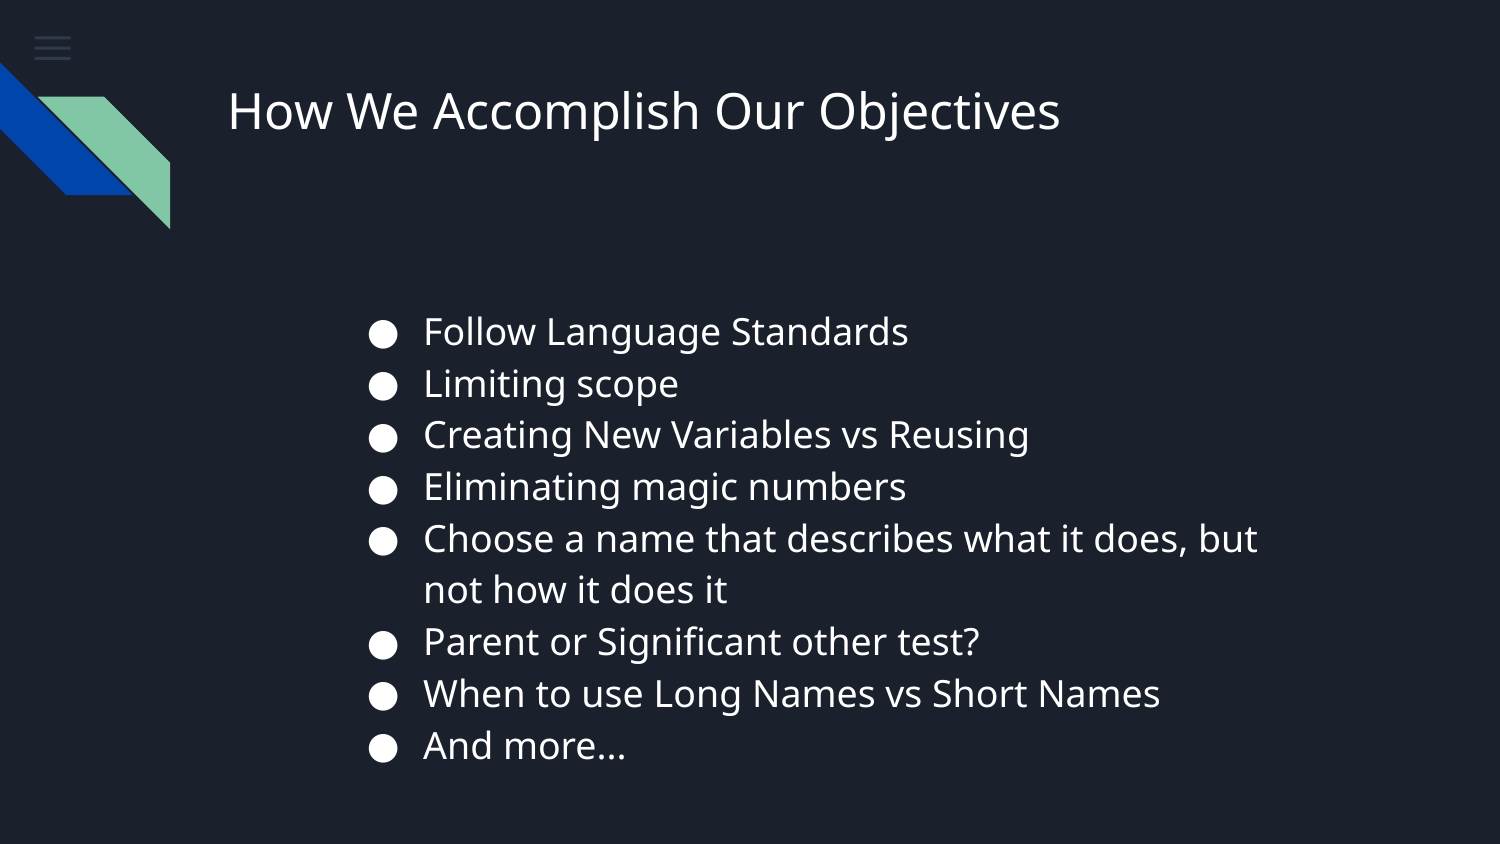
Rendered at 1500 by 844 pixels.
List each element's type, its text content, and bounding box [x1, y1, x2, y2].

list Follow Language Standards Limiting scope Creating New Variables vs Reusing Eliminating magic numbers Choose a name that describes what it does, but not how it does it Parent or Significant other test? When to use Long Names vs Short Names And more... [333, 286, 1298, 792]
title How We Accomplish Our Objectives [212, 64, 1368, 215]
